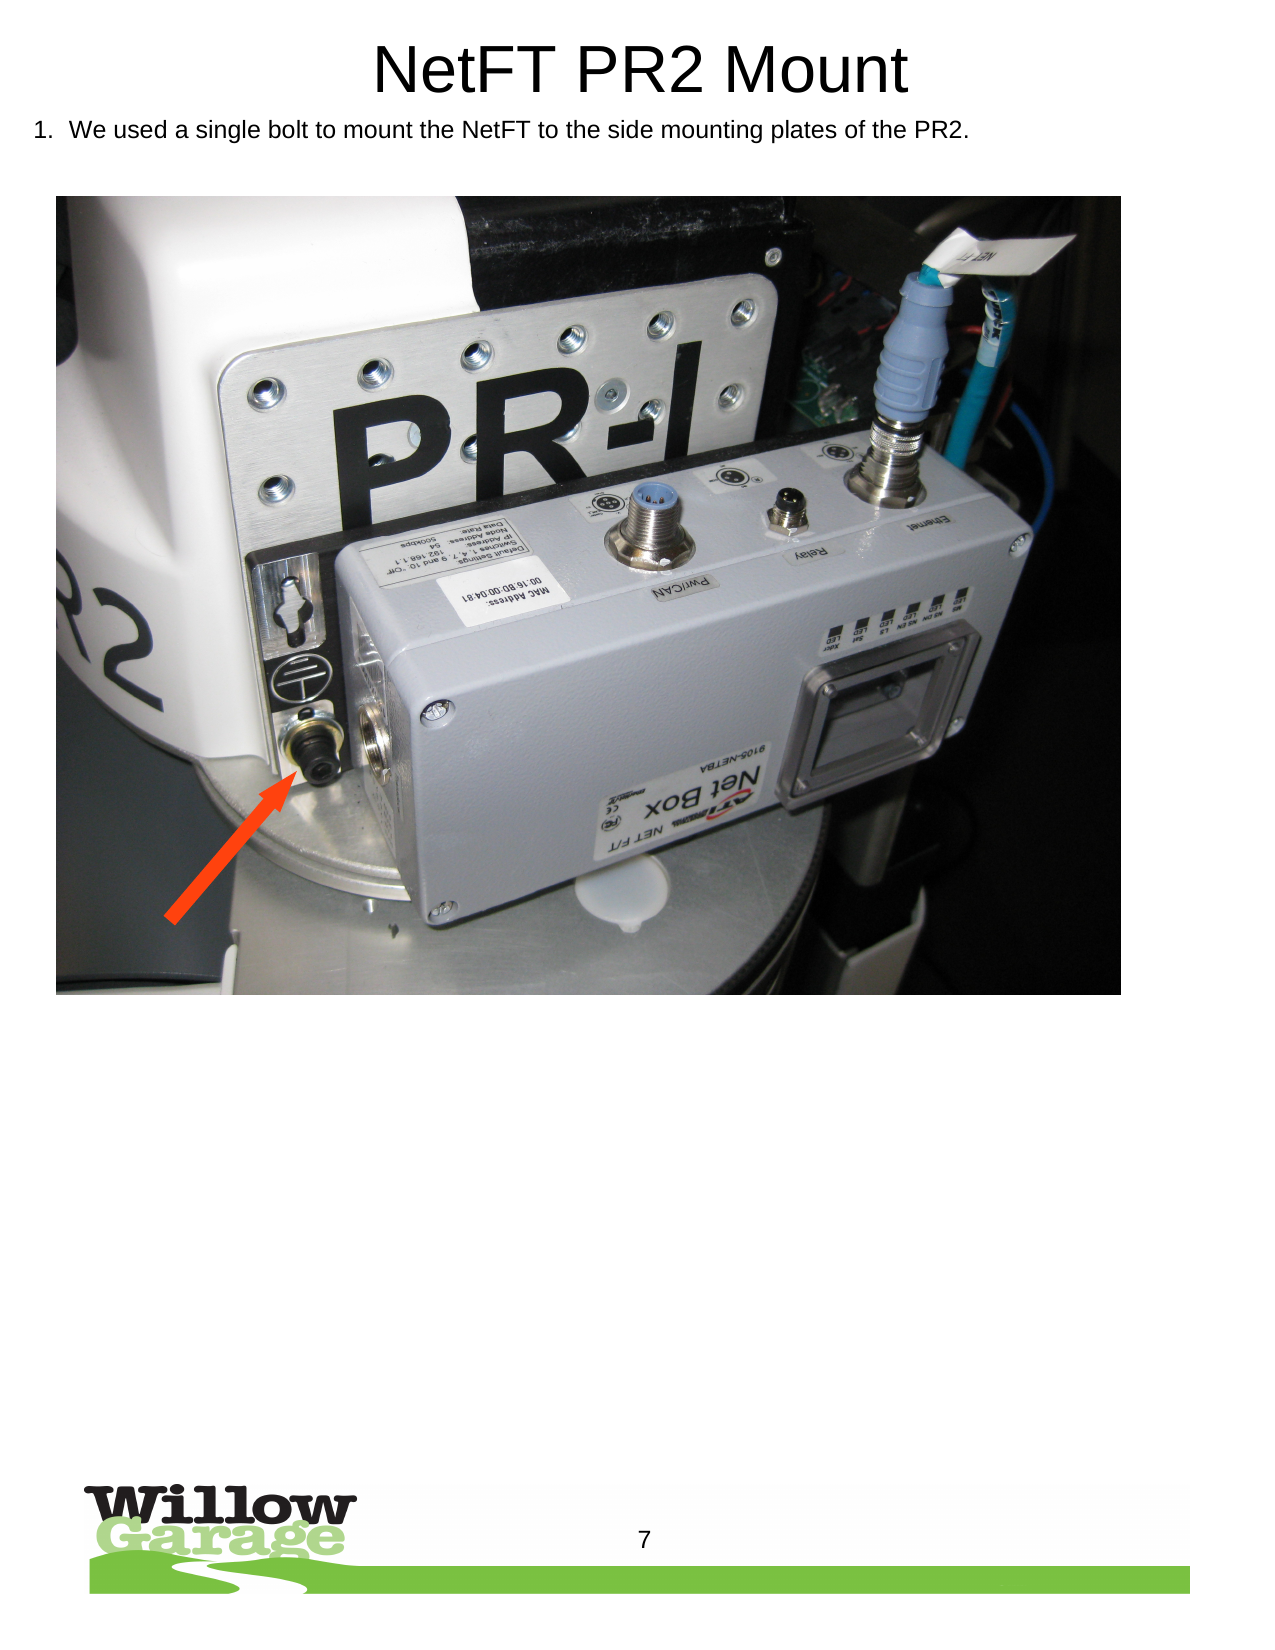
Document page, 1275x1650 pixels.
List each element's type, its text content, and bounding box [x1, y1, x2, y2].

picture [84, 1484, 1190, 1594]
list We used a single bolt to mount the NetFT to the side mounting plates of the PR2. [33, 115, 1197, 291]
title NetFT PR2 Mount [84, 18, 1190, 115]
picture [56, 196, 1121, 995]
